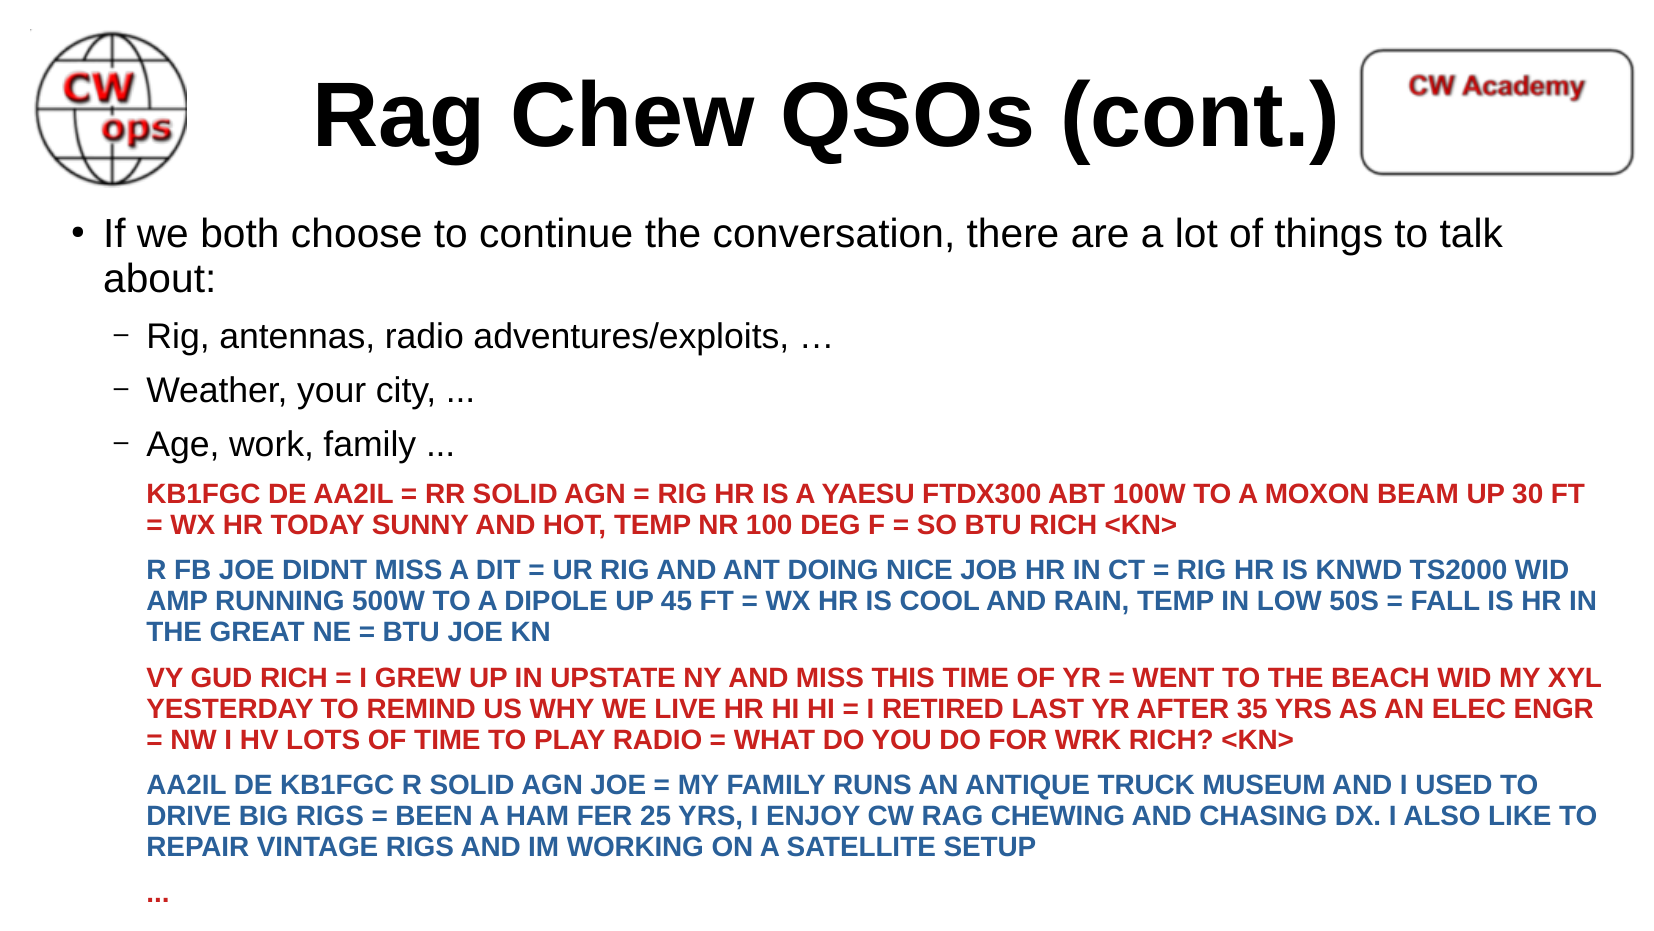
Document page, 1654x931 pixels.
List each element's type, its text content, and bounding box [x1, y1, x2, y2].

picture [1571, 37, 1640, 186]
list If we both choose to continue the conversation, there are a lot of things to talk about: Rig, antennas, radio adventures/exploits, … Weather, your city, ... Age, work, family ... KB1FGC DE AA2IL = RR SOLID AGN = RIG HR IS A YAESU FTDX300 ABT 100W TO A MOXON BEAM UP 30 FT = WX HR TODAY SUNNY AND HOT, TEMP NR 100 DEG F = SO BTU RICH <KN> R FB JOE DIDNT MISS A DIT = UR RIG AND ANT DOING NICE JOB HR IN CT = RIG HR IS KNWD TS2000 WID AMP RUNNING 500W TO A DIPOLE UP 45 FT = WX HR IS COOL AND RAIN, TEMP IN LOW 50S = FALL IS HR IN THE GREAT NE = BTU JOE KN VY GUD RICH = I GREW UP IN UPSTATE NY AND MISS THIS TIME OF YR = WENT TO THE BEACH WID MY XYL YESTERDAY TO REMIND US WHY WE LIVE HR HI HI = I RETIRED LAST YR AFTER 35 YRS AS AN ELEC ENGR = NW I HV LOTS OF TIME TO PLAY RADIO = WHAT DO YOU DO FOR WRK RICH? <KN> AA2IL DE KB1FGC R SOLID AGN JOE = MY FAMILY RUNS AN ANTIQUE TRUCK MUSEUM AND I USED TO DRIVE BIG RIGS = BEEN A HAM FER 25 YRS, I ENJOY CW RAG CHEWING AND CHASING DX. I ALSO LIKE TO REPAIR VINTAGE RIGS AND IM WORKING ON A SATELLITE SETUP ... [60, 210, 1609, 912]
picture [30, 29, 187, 194]
title Rag Chew QSOs (cont.) [82, 37, 1571, 193]
